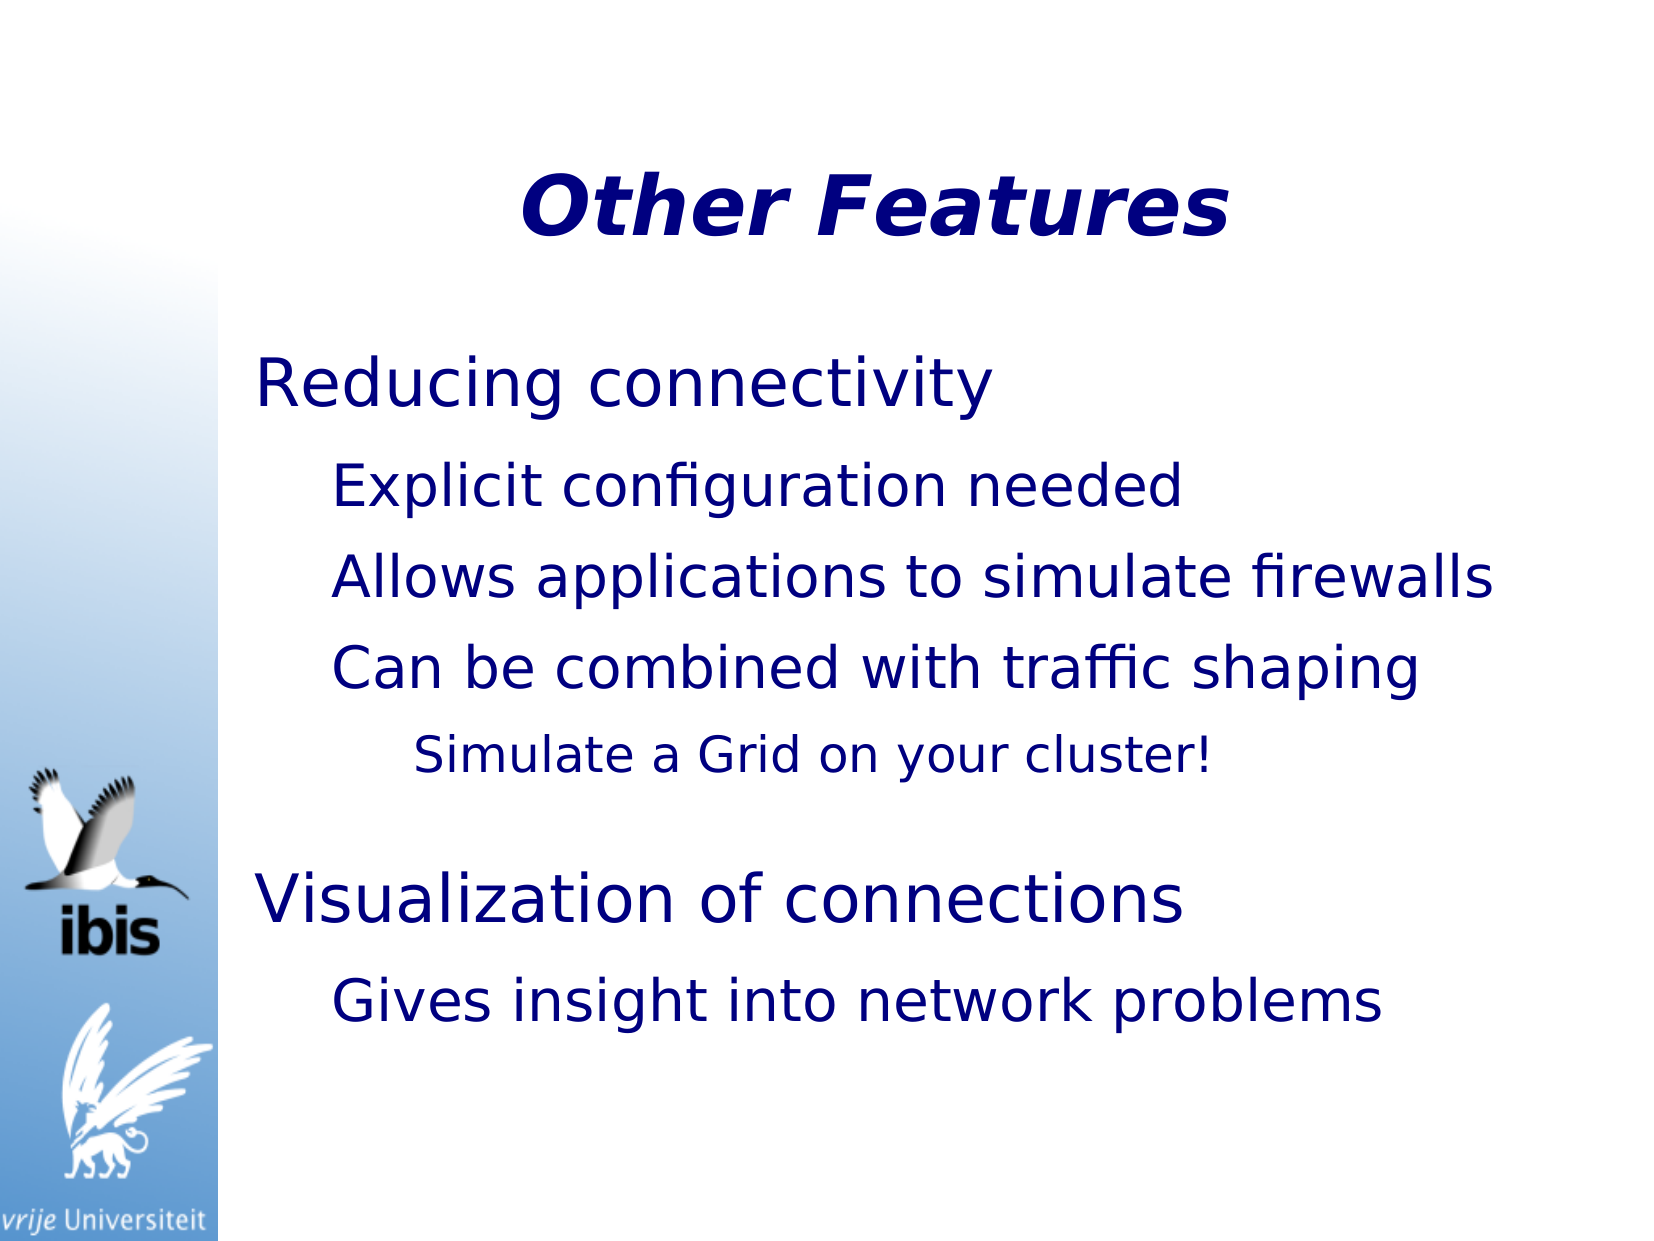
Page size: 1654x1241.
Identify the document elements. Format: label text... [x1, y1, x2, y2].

picture [0, 0, 218, 1241]
list Reducing connectivity Explicit configuration needed Allows applications to simulate firewalls Can be combined with traffic shaping Simulate a Grid on your cluster! Visualization of connections Gives insight into network problems [236, 344, 1605, 1196]
title Other Features [219, 102, 1534, 311]
